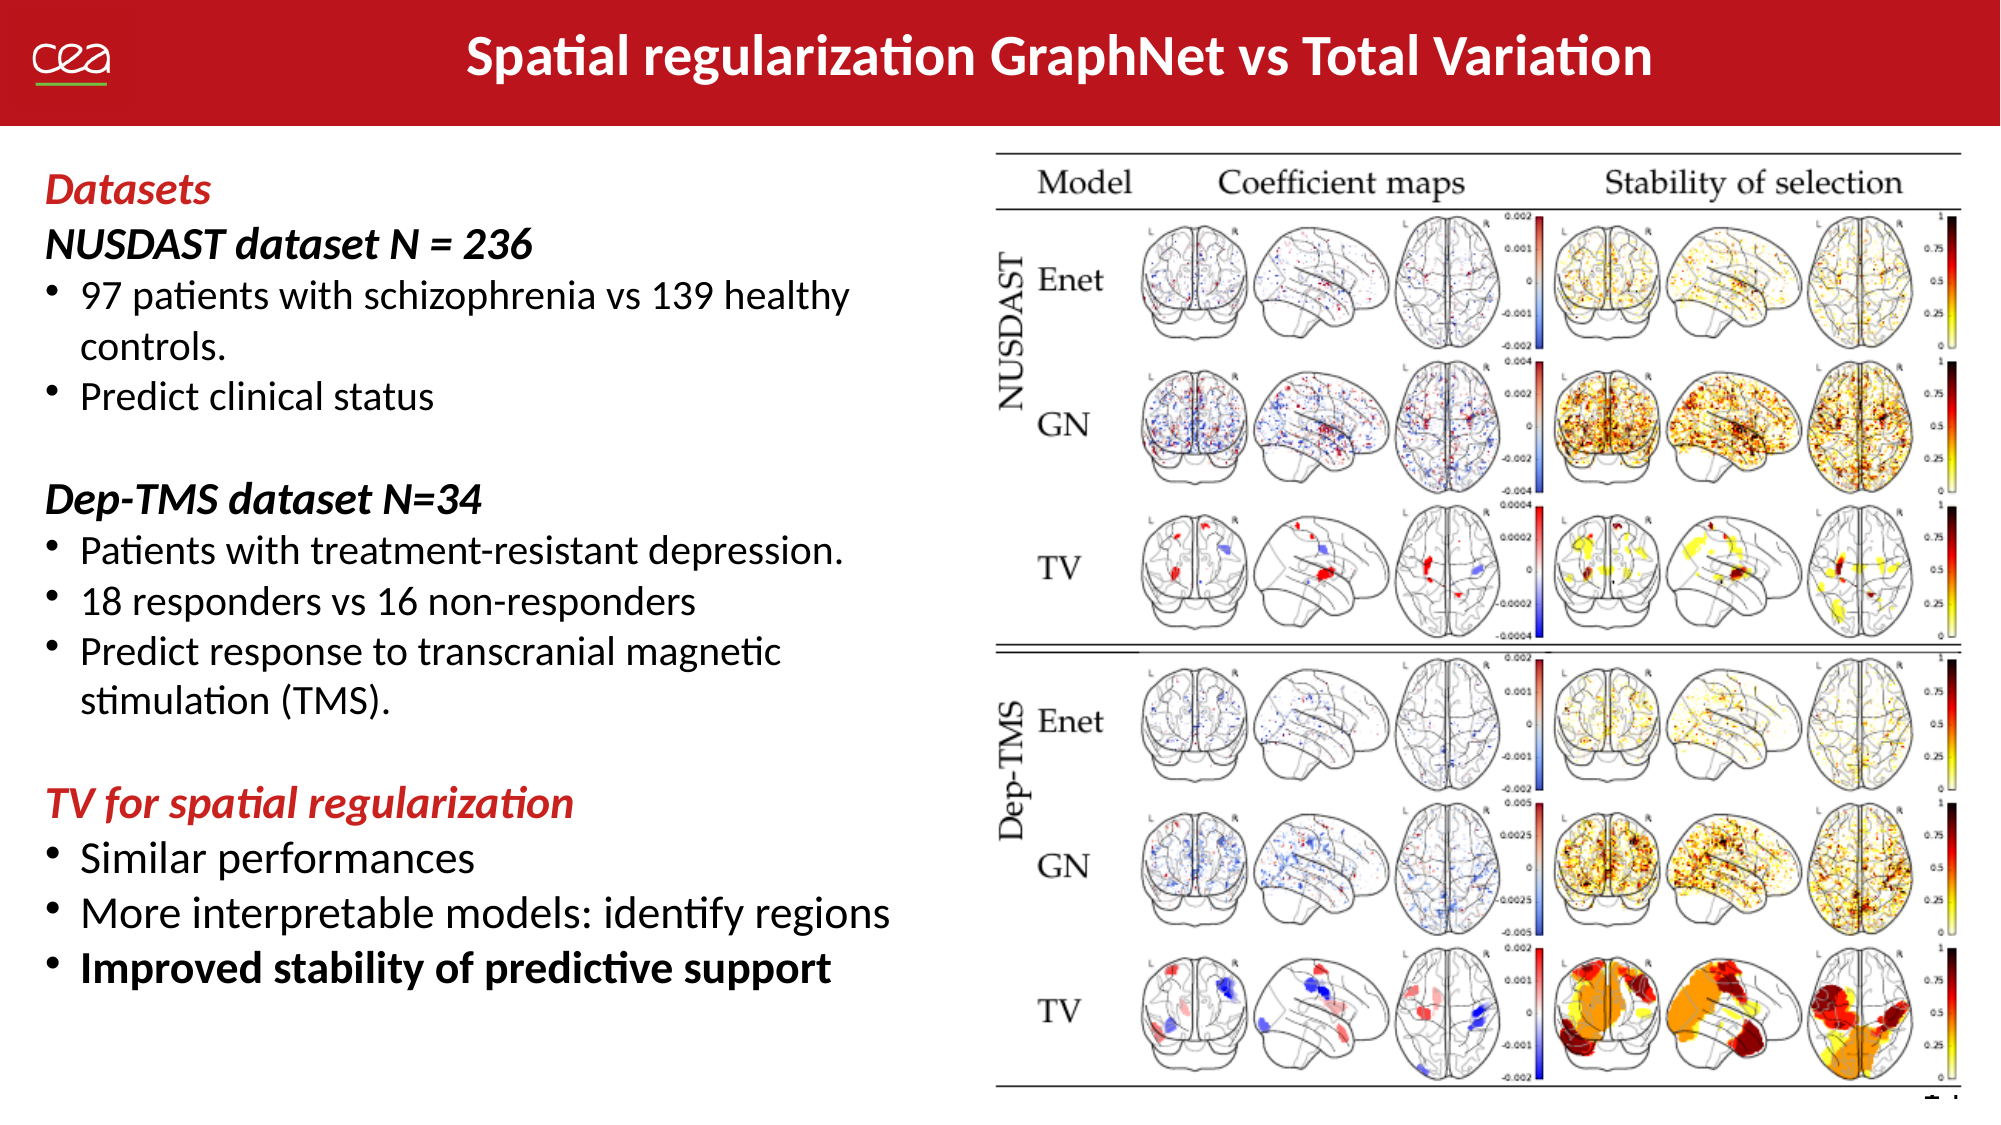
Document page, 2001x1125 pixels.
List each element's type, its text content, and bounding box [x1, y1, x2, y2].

text_box Datasets NUSDAST dataset N = 236 97 patients with schizophrenia vs 139 healthy controls. Predict clinical status Dep-TMS dataset N=34 Patients with treatment-resistant depression. 18 responders vs 16 non-responders Predict response to transcranial magnetic stimulation (TMS). [29, 150, 990, 645]
picture [990, 144, 1963, 1095]
picture [9, 8, 120, 109]
text_box TV for spatial regularization Similar performances More interpretable models: identify regions Improved stability of predictive support [30, 765, 1016, 1013]
title Spatial regularization GraphNet vs Total Variation [120, 0, 2000, 124]
